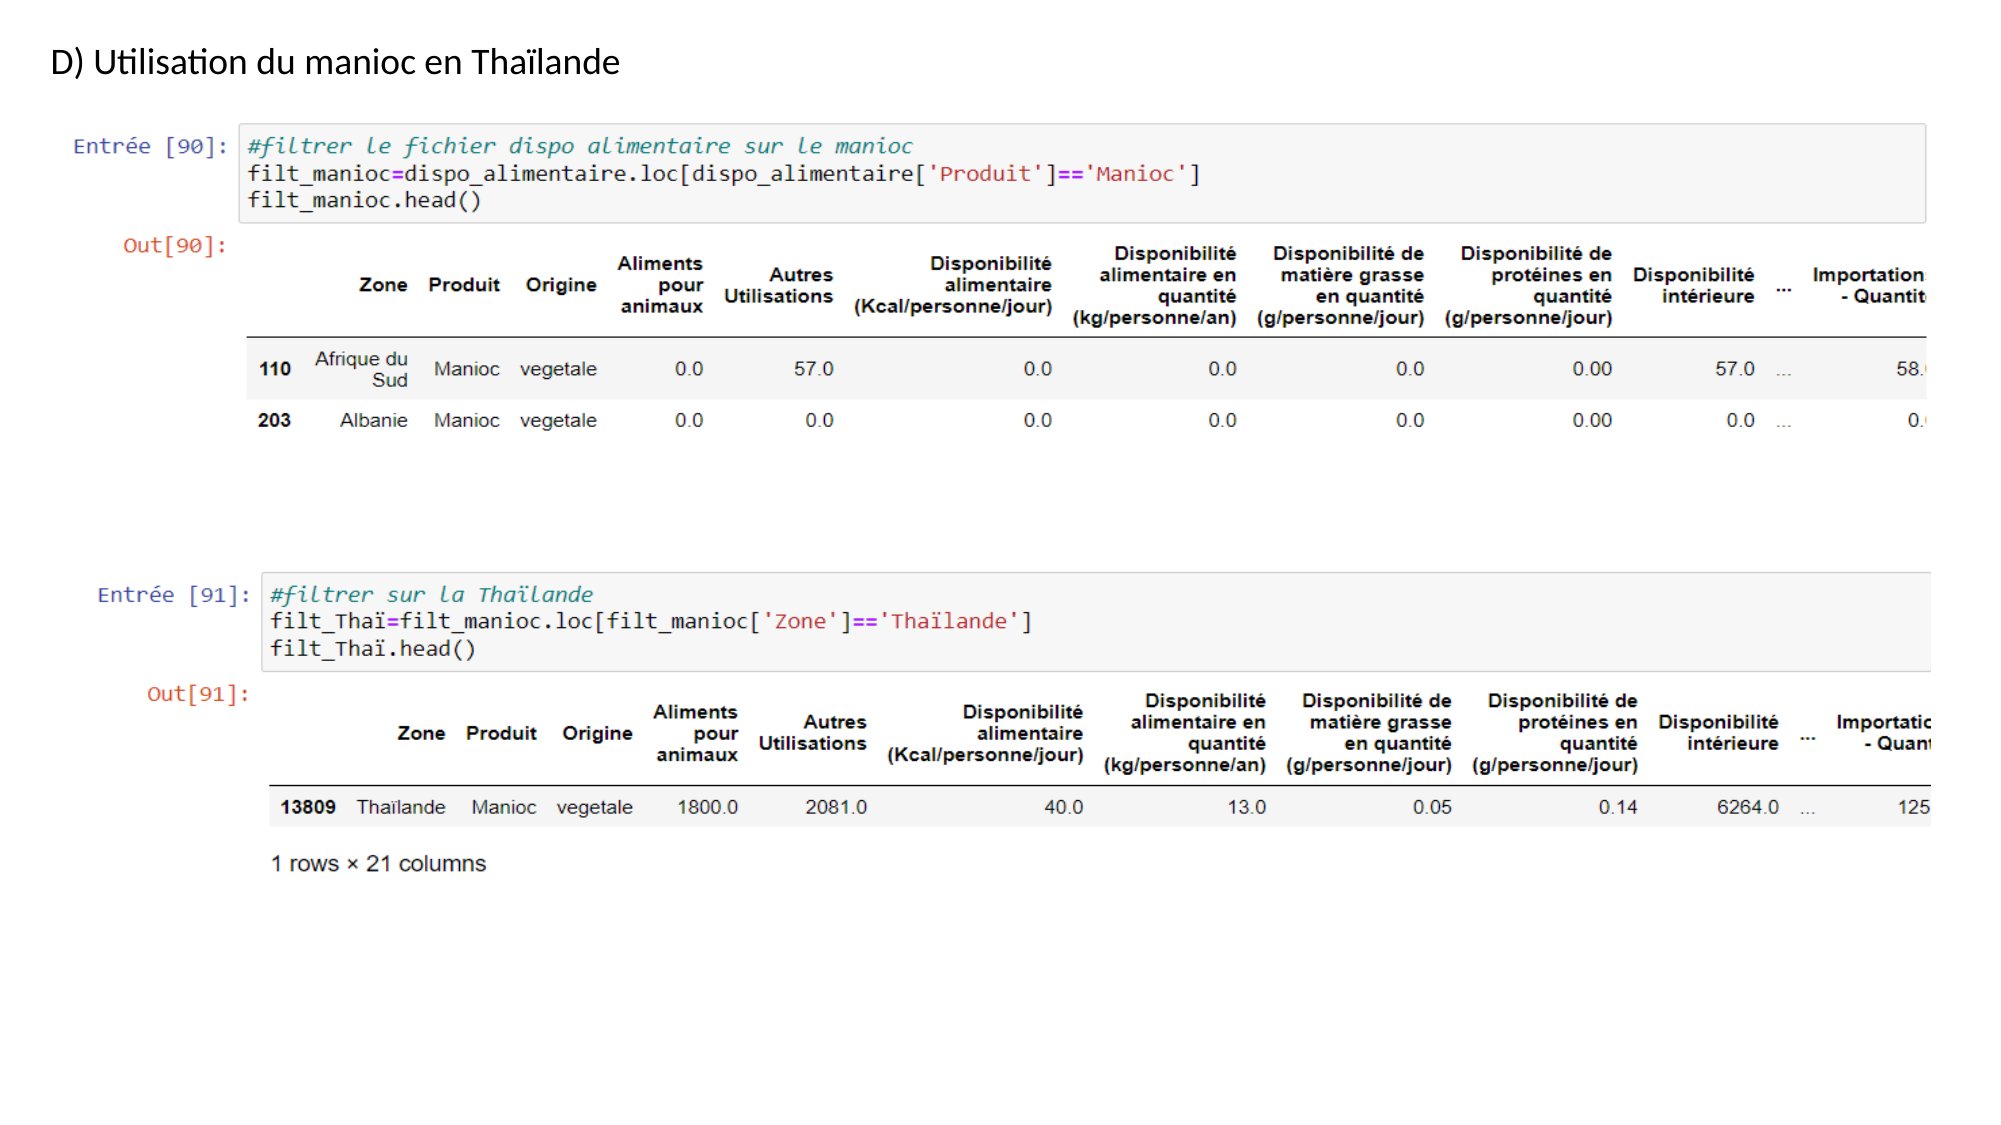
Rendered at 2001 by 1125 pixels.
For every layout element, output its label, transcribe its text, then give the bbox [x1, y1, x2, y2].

picture [53, 562, 1931, 884]
text_box D) Utilisation du manioc en Thaïlande [35, 29, 1420, 91]
picture [35, 107, 1947, 437]
